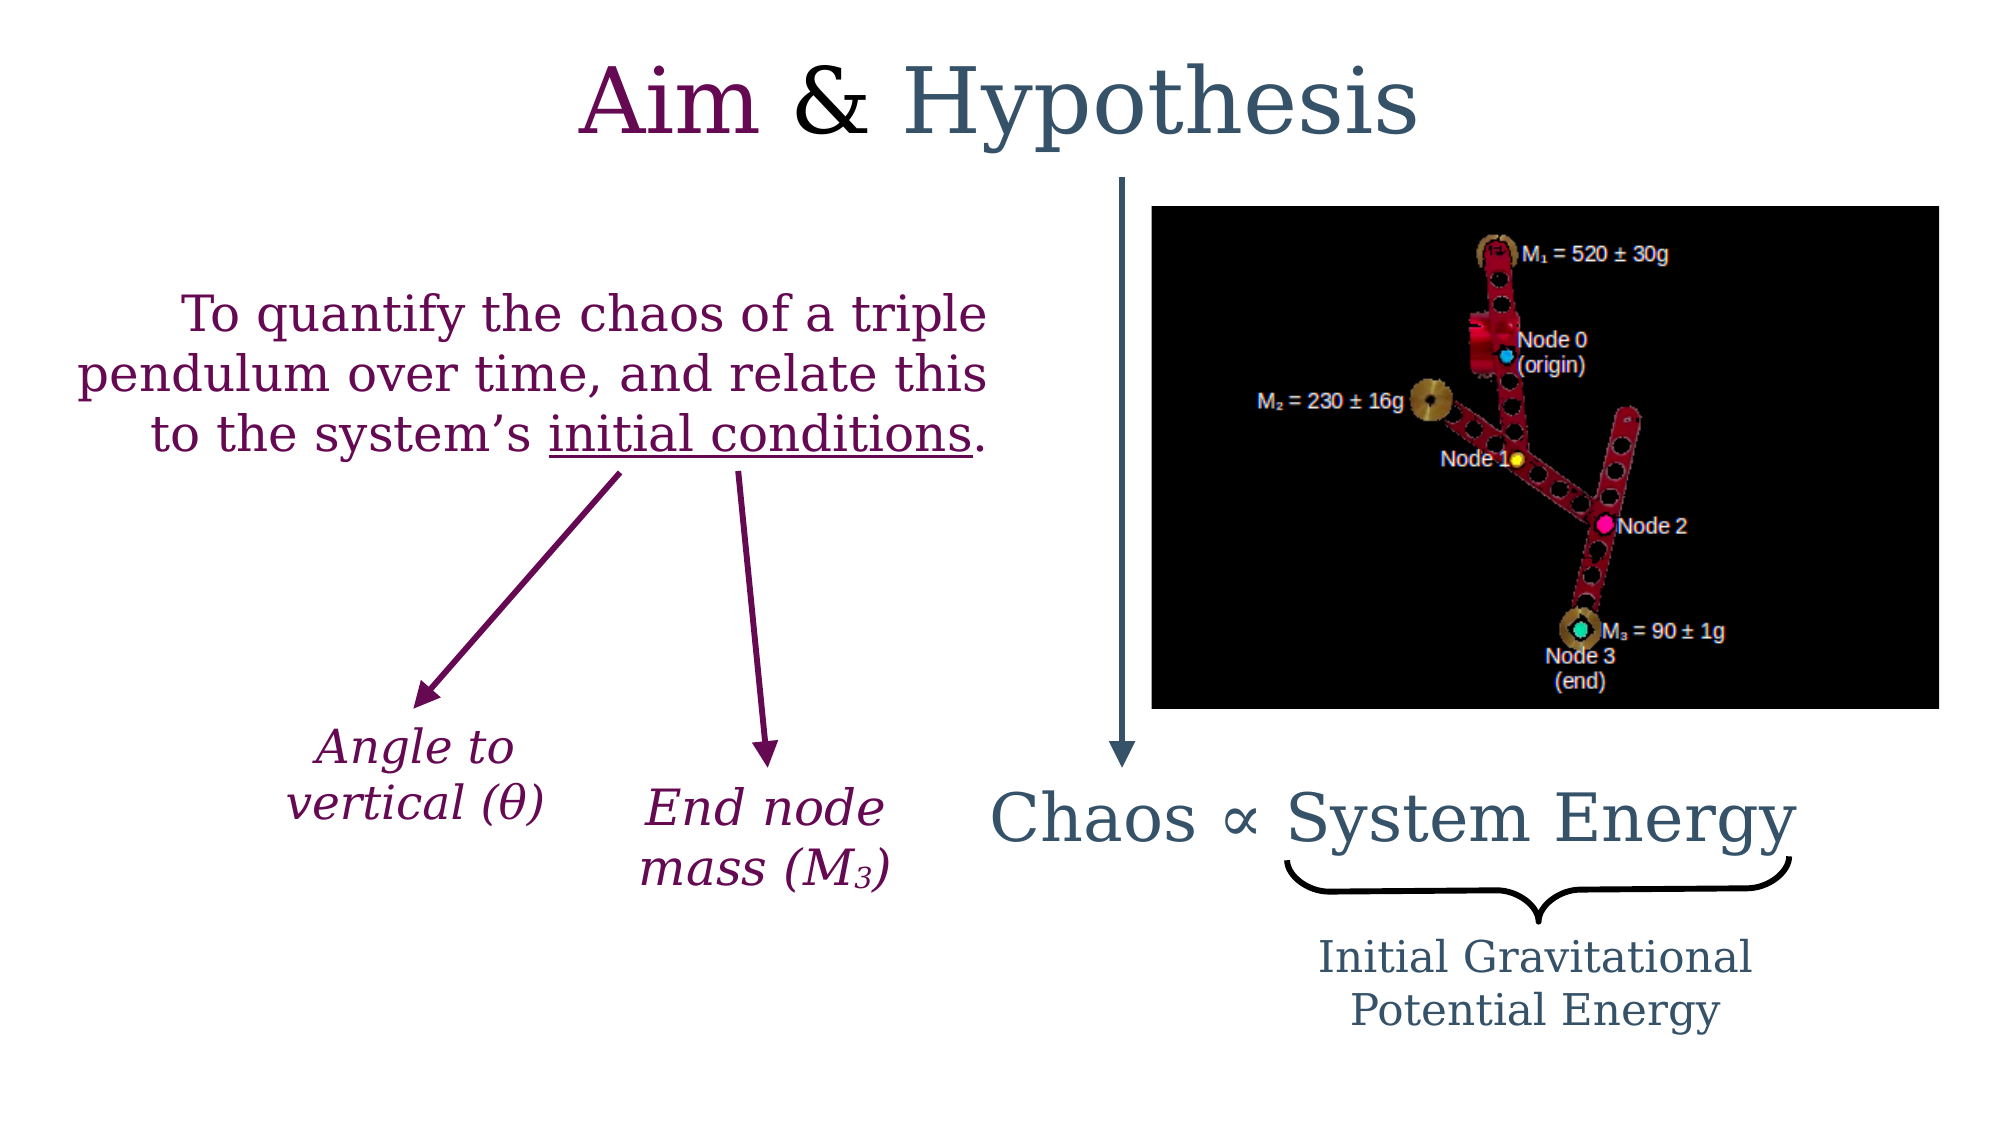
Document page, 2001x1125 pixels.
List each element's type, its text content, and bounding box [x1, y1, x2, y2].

list Chaos ∝ System Energy [974, 767, 1890, 886]
title Aim & Hypothesis [321, 34, 1679, 184]
list Angle to vertical (θ) [269, 708, 562, 886]
list To quantify the chaos of a triple pendulum over time, and relate this to the system’s initial conditions. [4, 274, 1004, 502]
picture [1151, 206, 1940, 709]
list Initial Gravitational Potential Energy [1299, 921, 1772, 1063]
list End node mass (M3) [620, 767, 912, 916]
